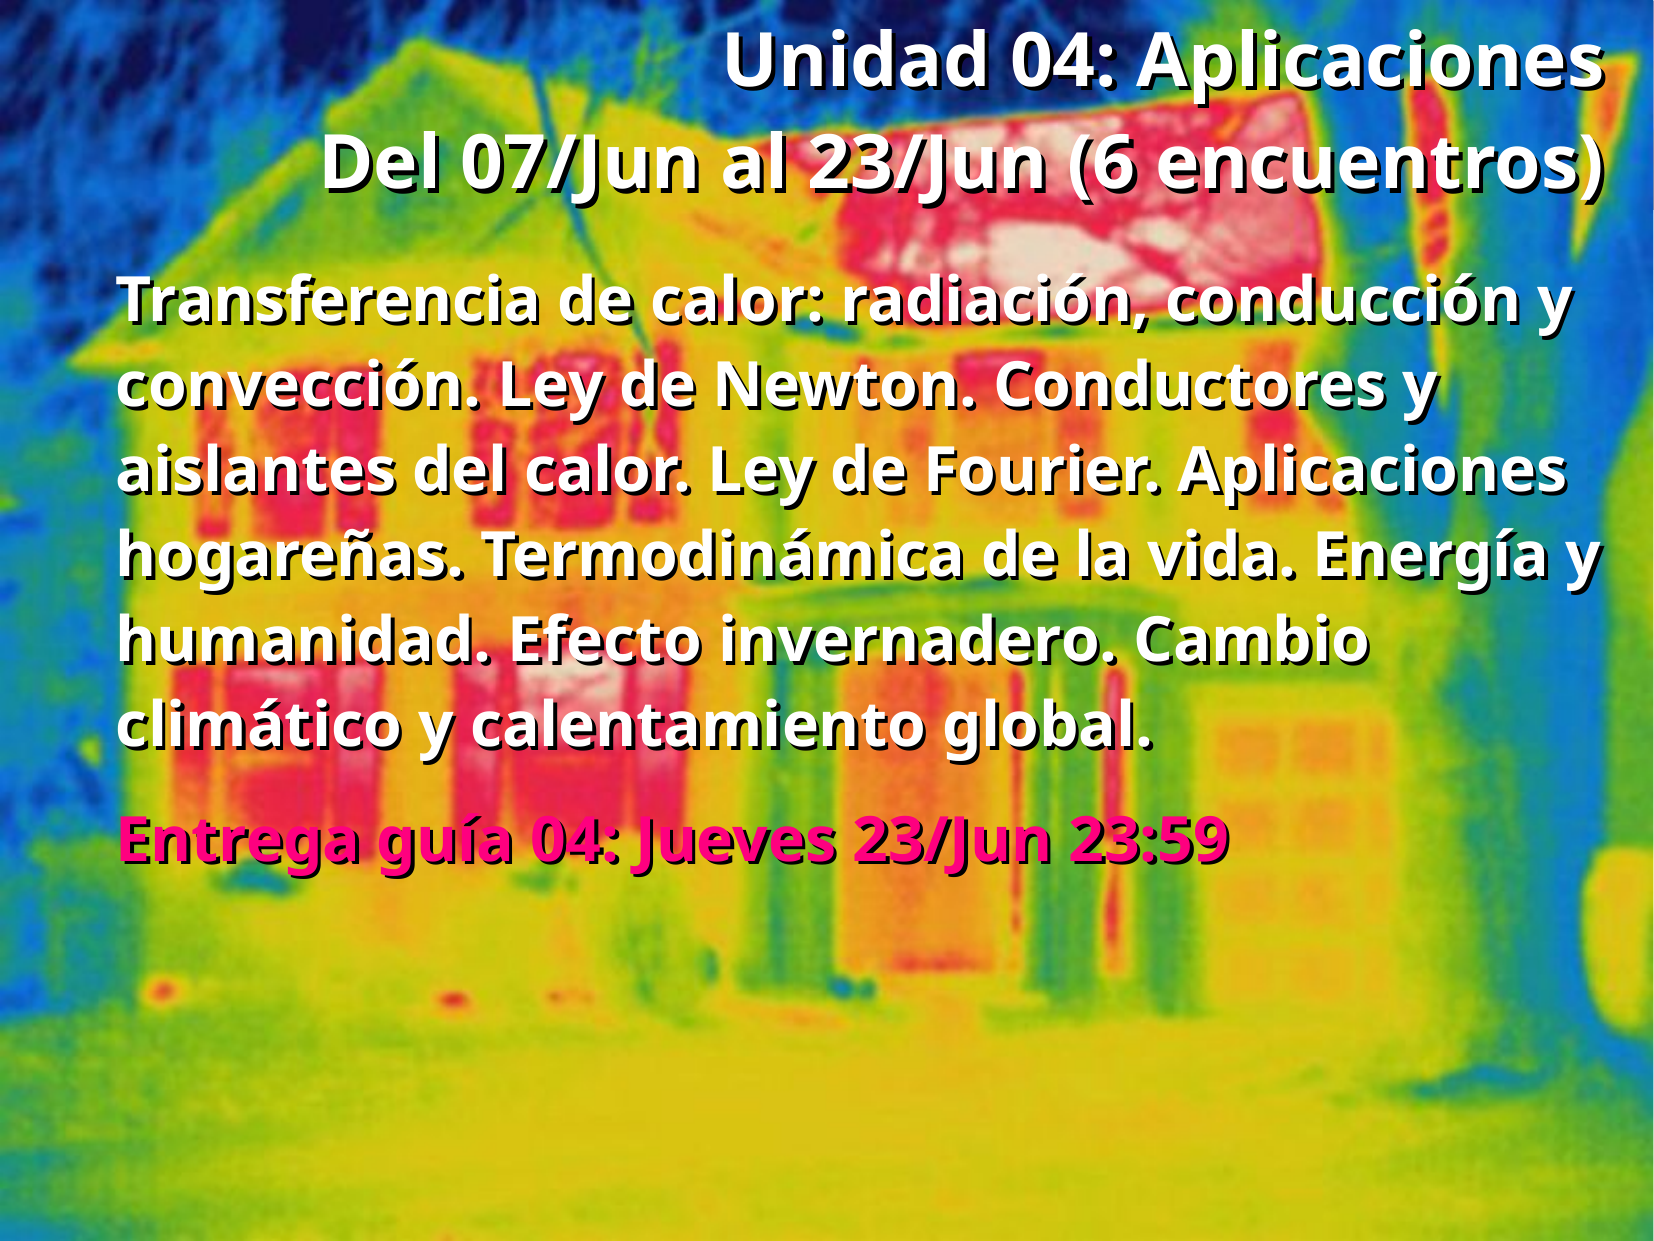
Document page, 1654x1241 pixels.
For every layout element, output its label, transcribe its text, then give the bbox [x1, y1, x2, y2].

picture [0, 0, 1654, 1241]
list Transferencia de calor: radiación, conducción y convección. Ley de Newton. Conductores y aislantes del calor. Ley de Fourier. Aplicaciones hogareñas. Termodinámica de la vida. Energía y humanidad. Efecto invernadero. Cambio climático y calentamiento global. Entrega guía 04: Jueves 23/Jun 23:59 [45, 255, 1606, 1156]
title Unidad 04: Aplicaciones Del 07/Jun al 23/Jun (6 encuentros) [45, 0, 1606, 240]
